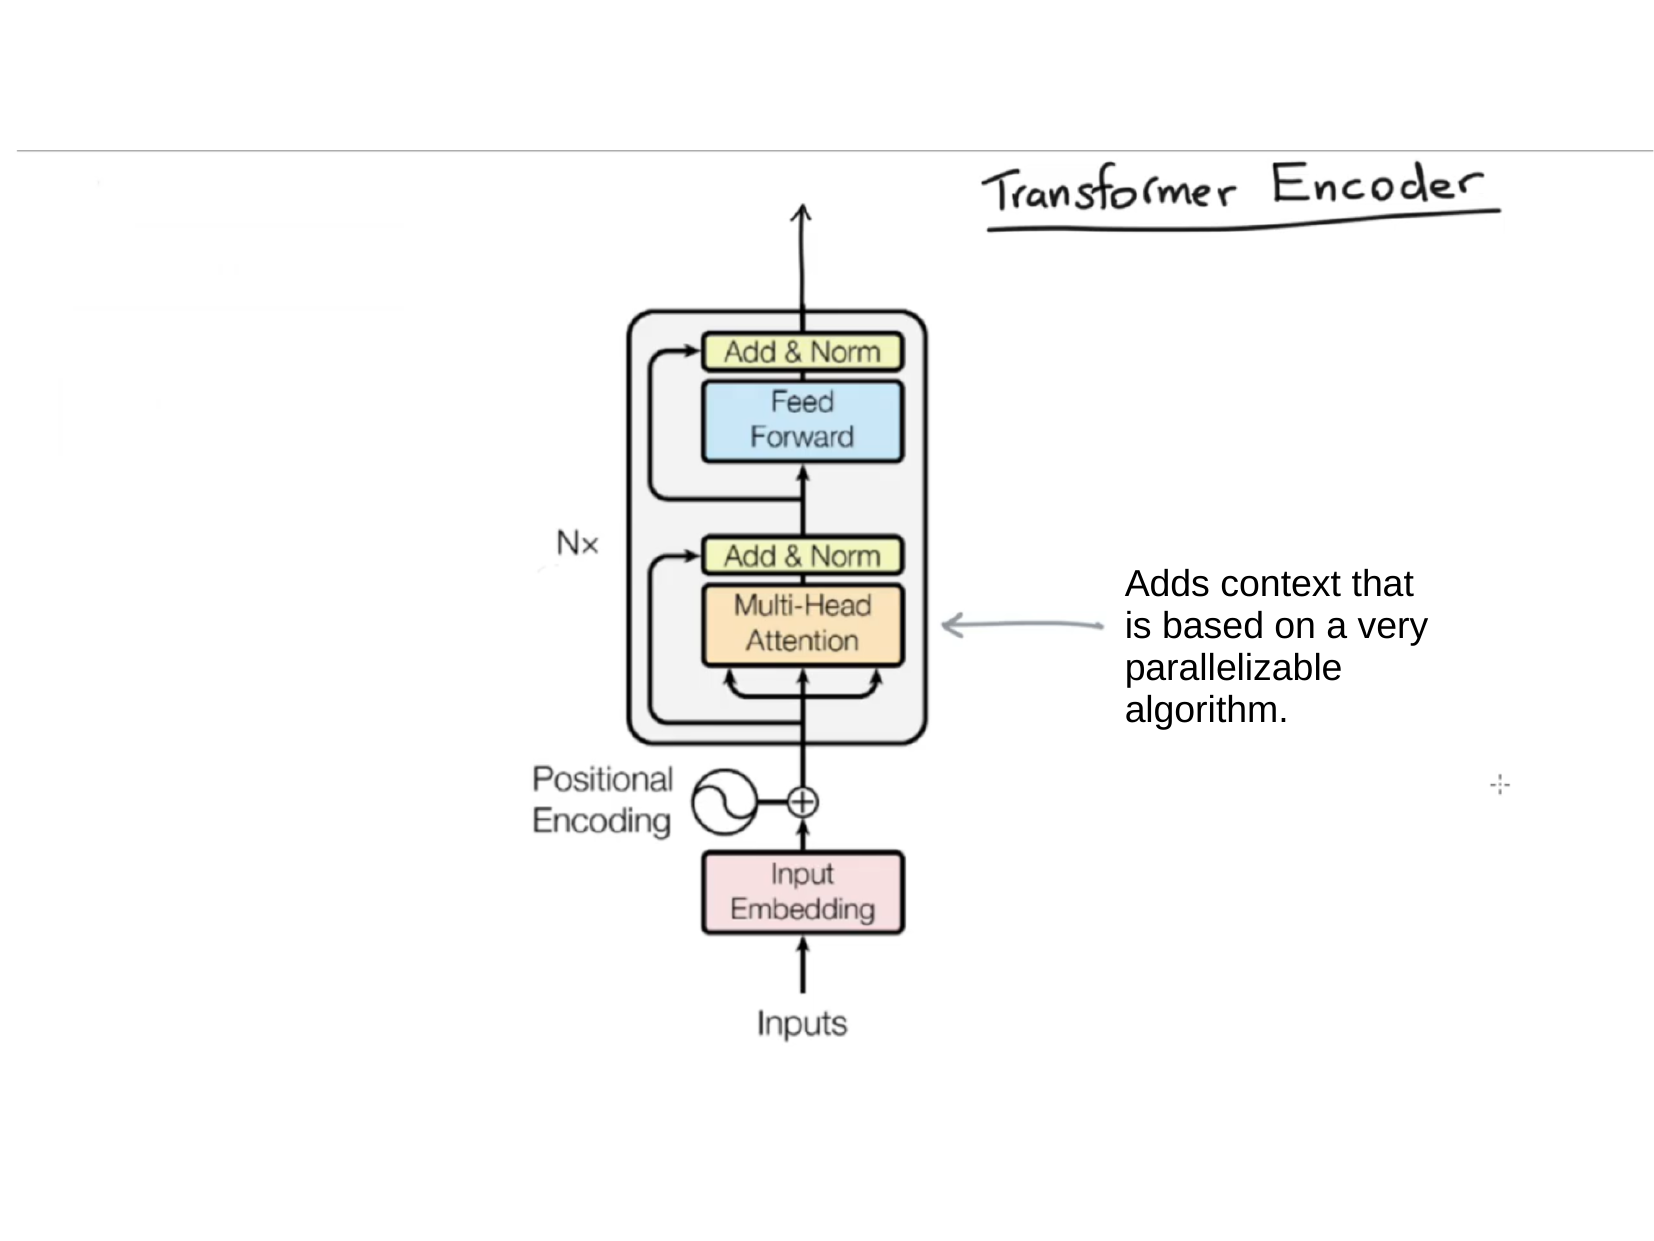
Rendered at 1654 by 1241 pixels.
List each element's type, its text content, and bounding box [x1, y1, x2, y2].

text_box Adds context that is based on a very parallelizable algorithm. [1110, 555, 1456, 780]
picture [11, 150, 1654, 1081]
